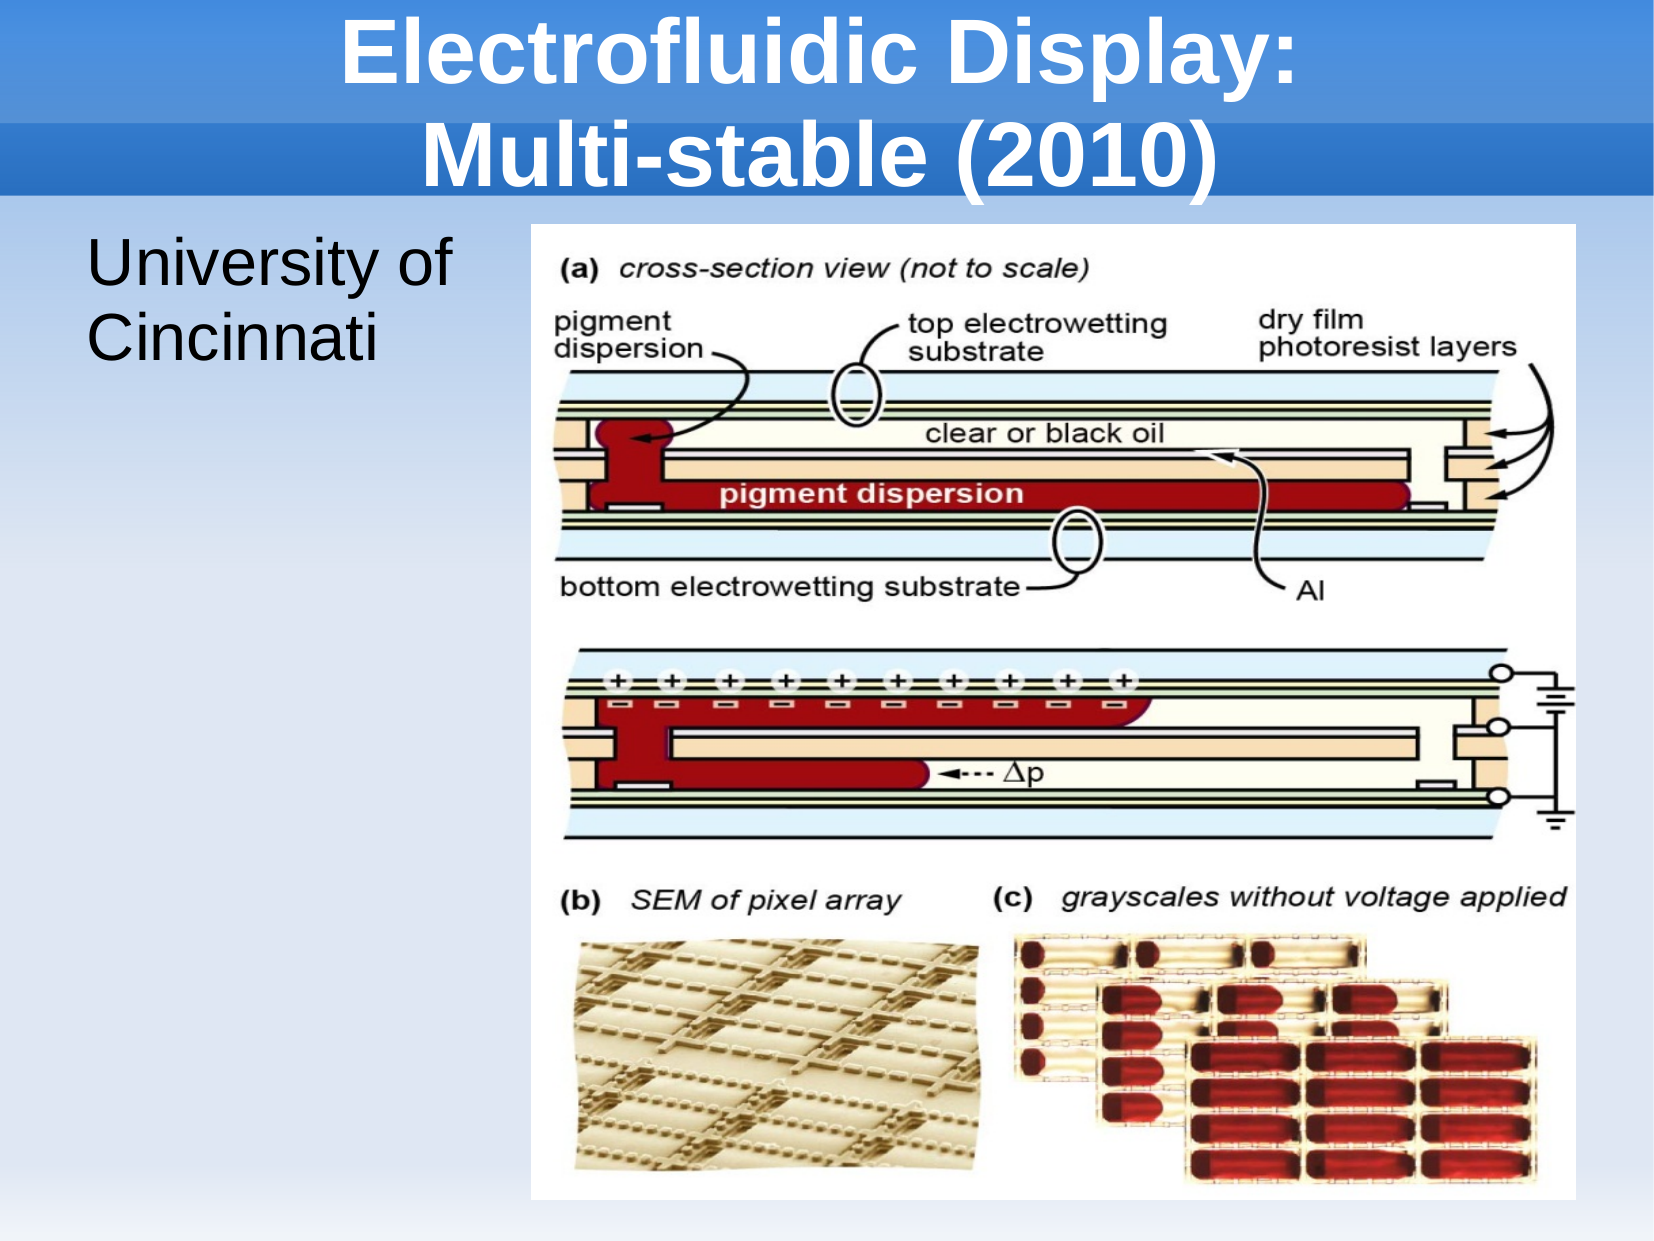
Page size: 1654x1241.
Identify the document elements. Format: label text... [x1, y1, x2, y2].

title Electrofluidic Display: Multi-stable (2010) [76, 1, 1565, 207]
list University of Cincinnati [86, 225, 531, 1094]
picture [0, 0, 1654, 1241]
